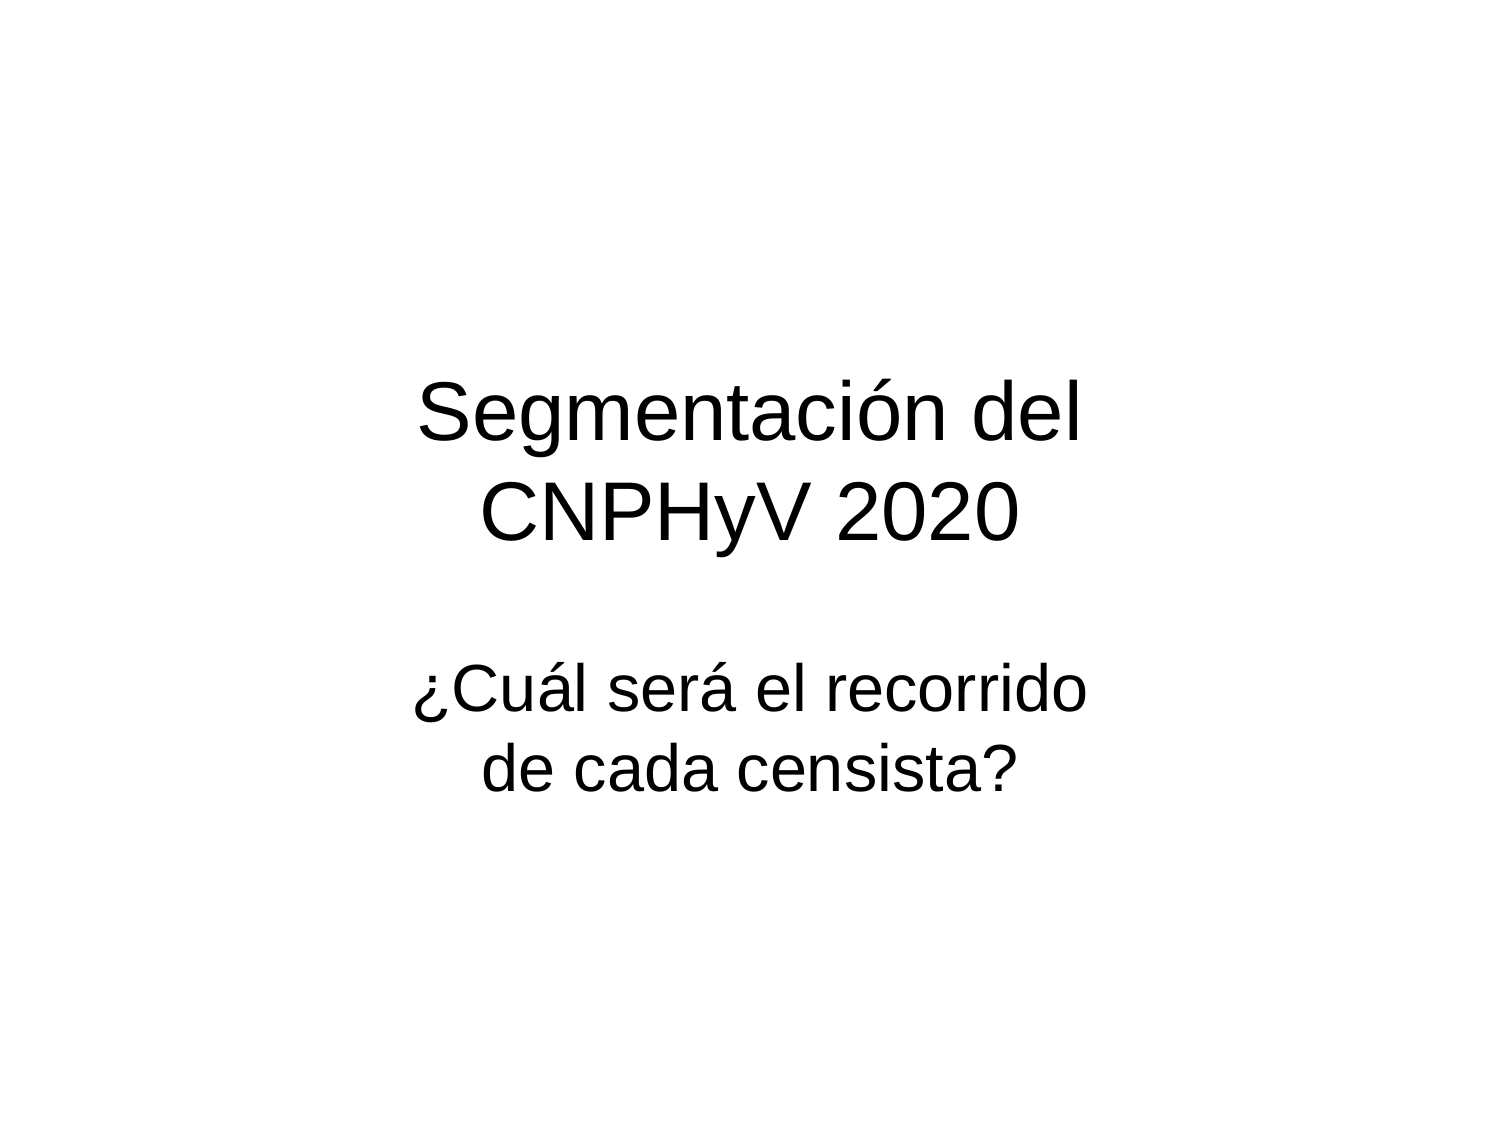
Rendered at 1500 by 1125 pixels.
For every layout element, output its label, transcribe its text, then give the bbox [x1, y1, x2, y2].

title Segmentación del CNPHyV 2020 [112, 349, 1388, 591]
subtitle ¿Cuál será el recorrido de cada censista? [225, 637, 1276, 925]
